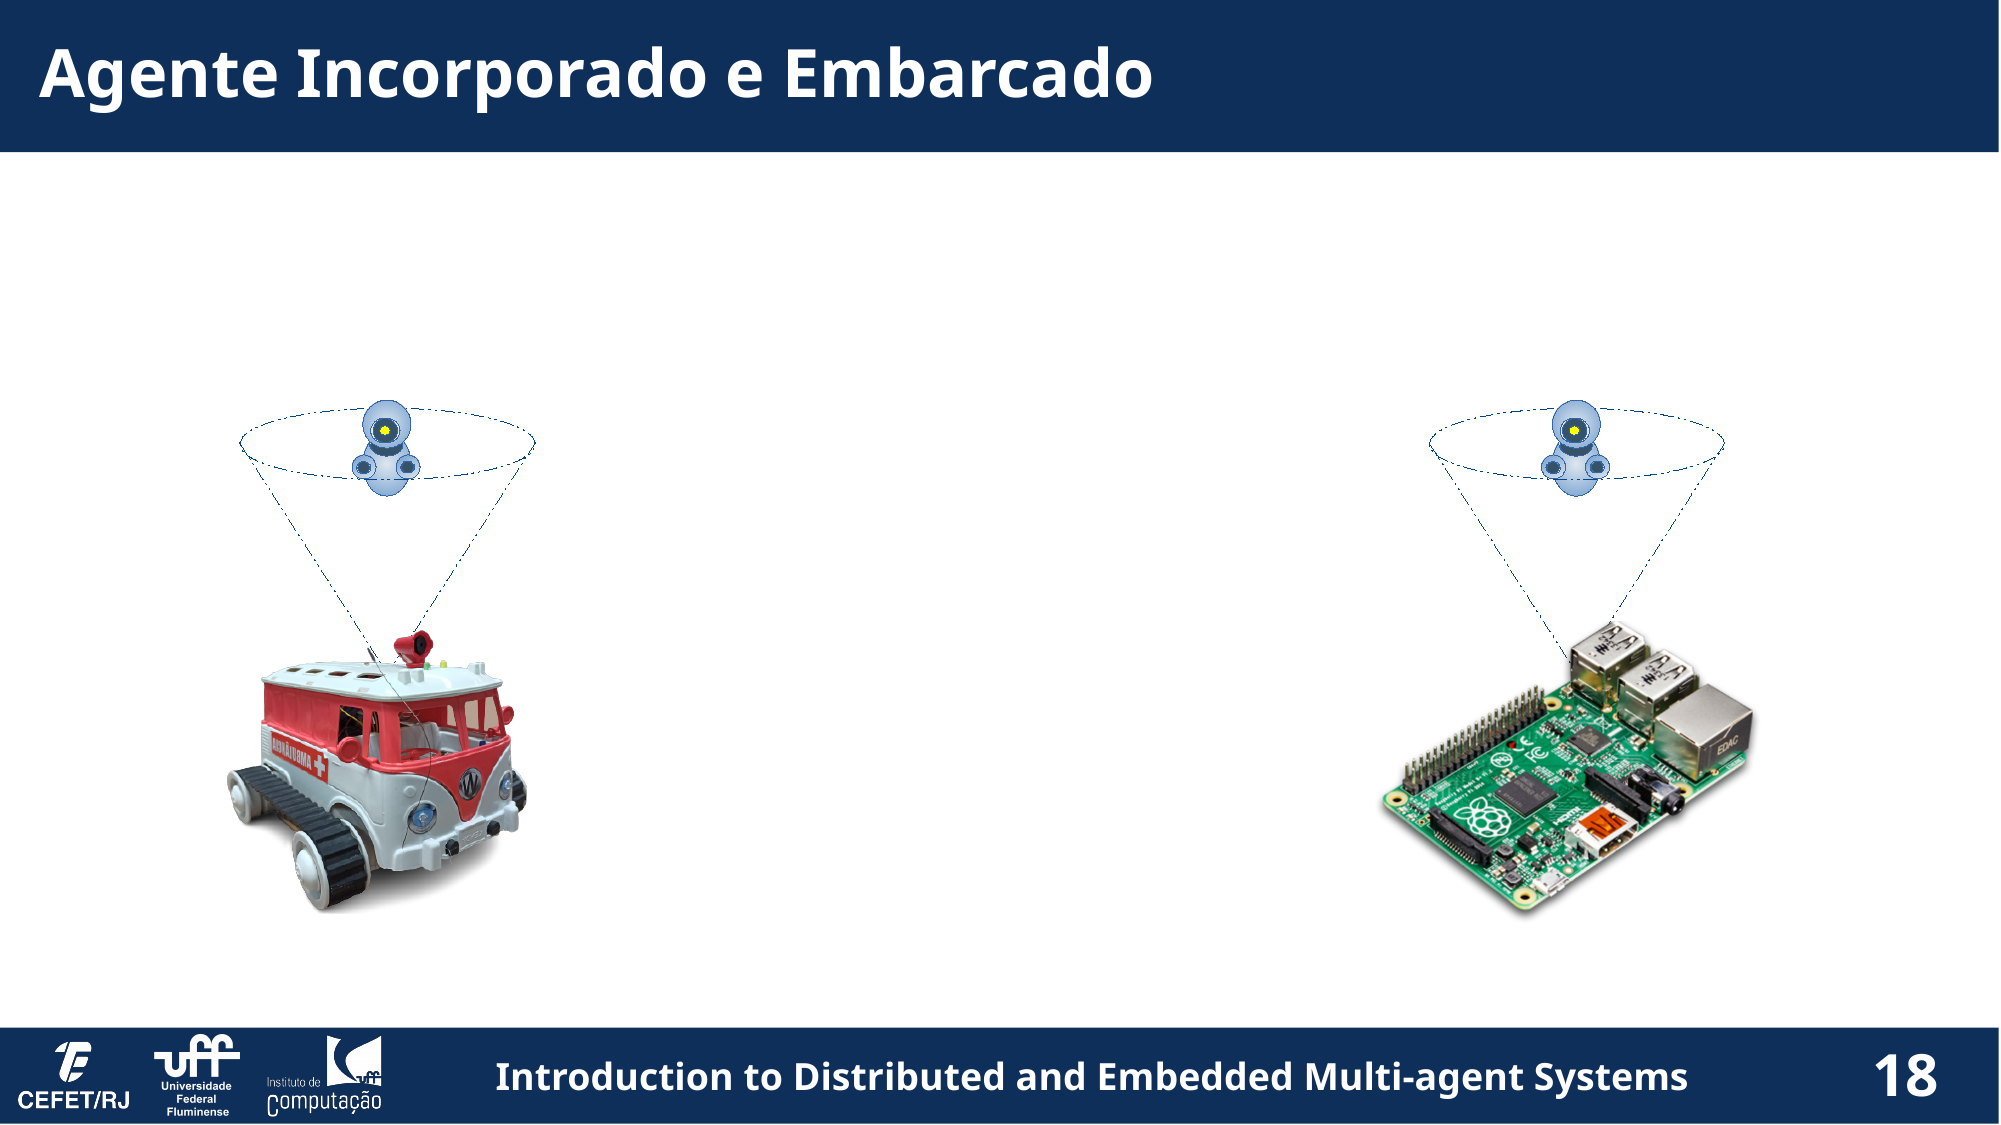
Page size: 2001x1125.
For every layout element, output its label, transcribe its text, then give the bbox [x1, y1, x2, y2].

text_box [1541, 400, 1610, 497]
text_box [352, 400, 421, 497]
picture [18, 1021, 129, 1125]
picture [153, 1033, 241, 1121]
picture [222, 628, 532, 915]
picture [1367, 621, 1766, 928]
picture [265, 1033, 383, 1117]
text_box Agente Incorporado e Embarcado [25, 23, 1999, 119]
